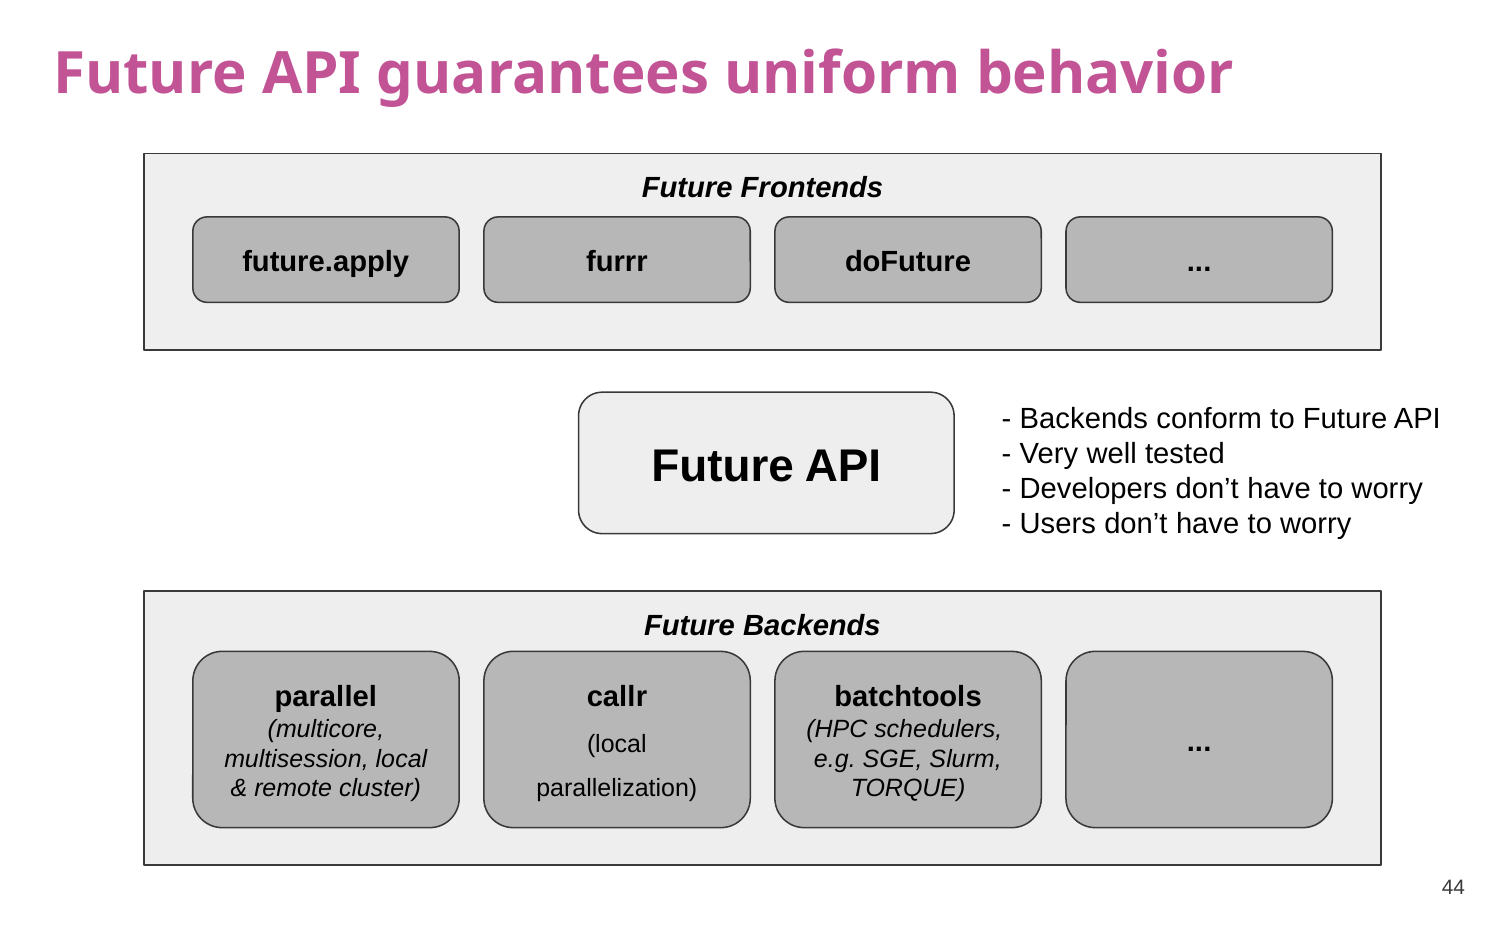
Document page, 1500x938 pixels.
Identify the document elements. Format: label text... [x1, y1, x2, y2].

text_box Future API [578, 392, 955, 534]
text_box ... [1065, 651, 1333, 828]
text_box parallel (multicore, multisession, local & remote cluster) [192, 651, 460, 828]
text_box Future Backends [144, 590, 1381, 866]
text_box callr (local parallelization) [483, 651, 751, 828]
text_box Future Frontends [144, 153, 1381, 351]
text_box furrr [483, 216, 751, 303]
slide_number <number> [1389, 849, 1480, 922]
text_box doFuture [774, 216, 1042, 303]
text_box ... [1066, 216, 1333, 303]
text_box batchtools (HPC schedulers, e.g. SGE, Slurm, TORQUE) [774, 651, 1042, 828]
title Future API guarantees uniform behavior [38, 20, 1500, 136]
text_box future.apply [192, 216, 460, 303]
text_box - Backends conform to Future API - Very well tested - Developers don’t have to worry - Users don’t have to worry [986, 384, 1468, 538]
